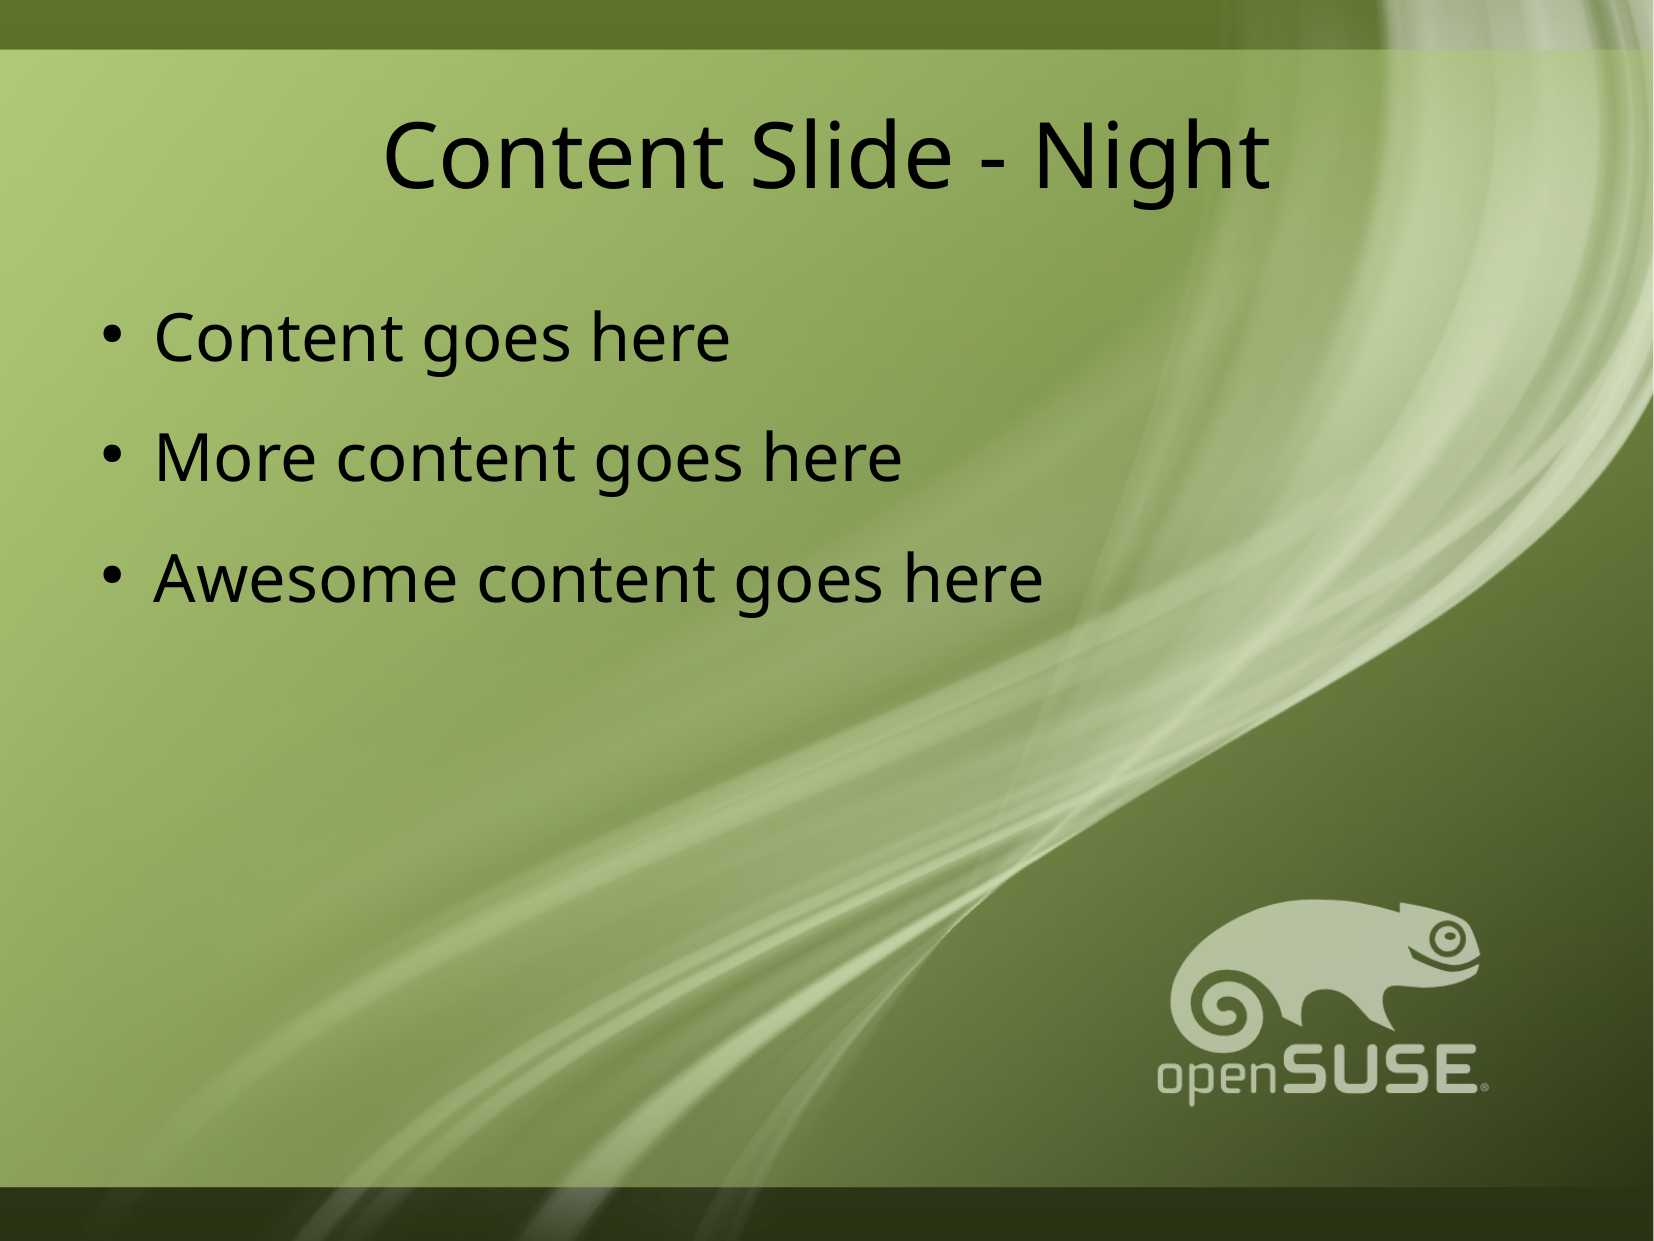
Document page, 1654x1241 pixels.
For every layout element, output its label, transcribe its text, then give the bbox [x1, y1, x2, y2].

picture [0, 0, 1654, 1241]
title Content Slide - Night [82, 49, 1571, 257]
list Content goes here More content goes here Awesome content goes here [82, 290, 1571, 1109]
